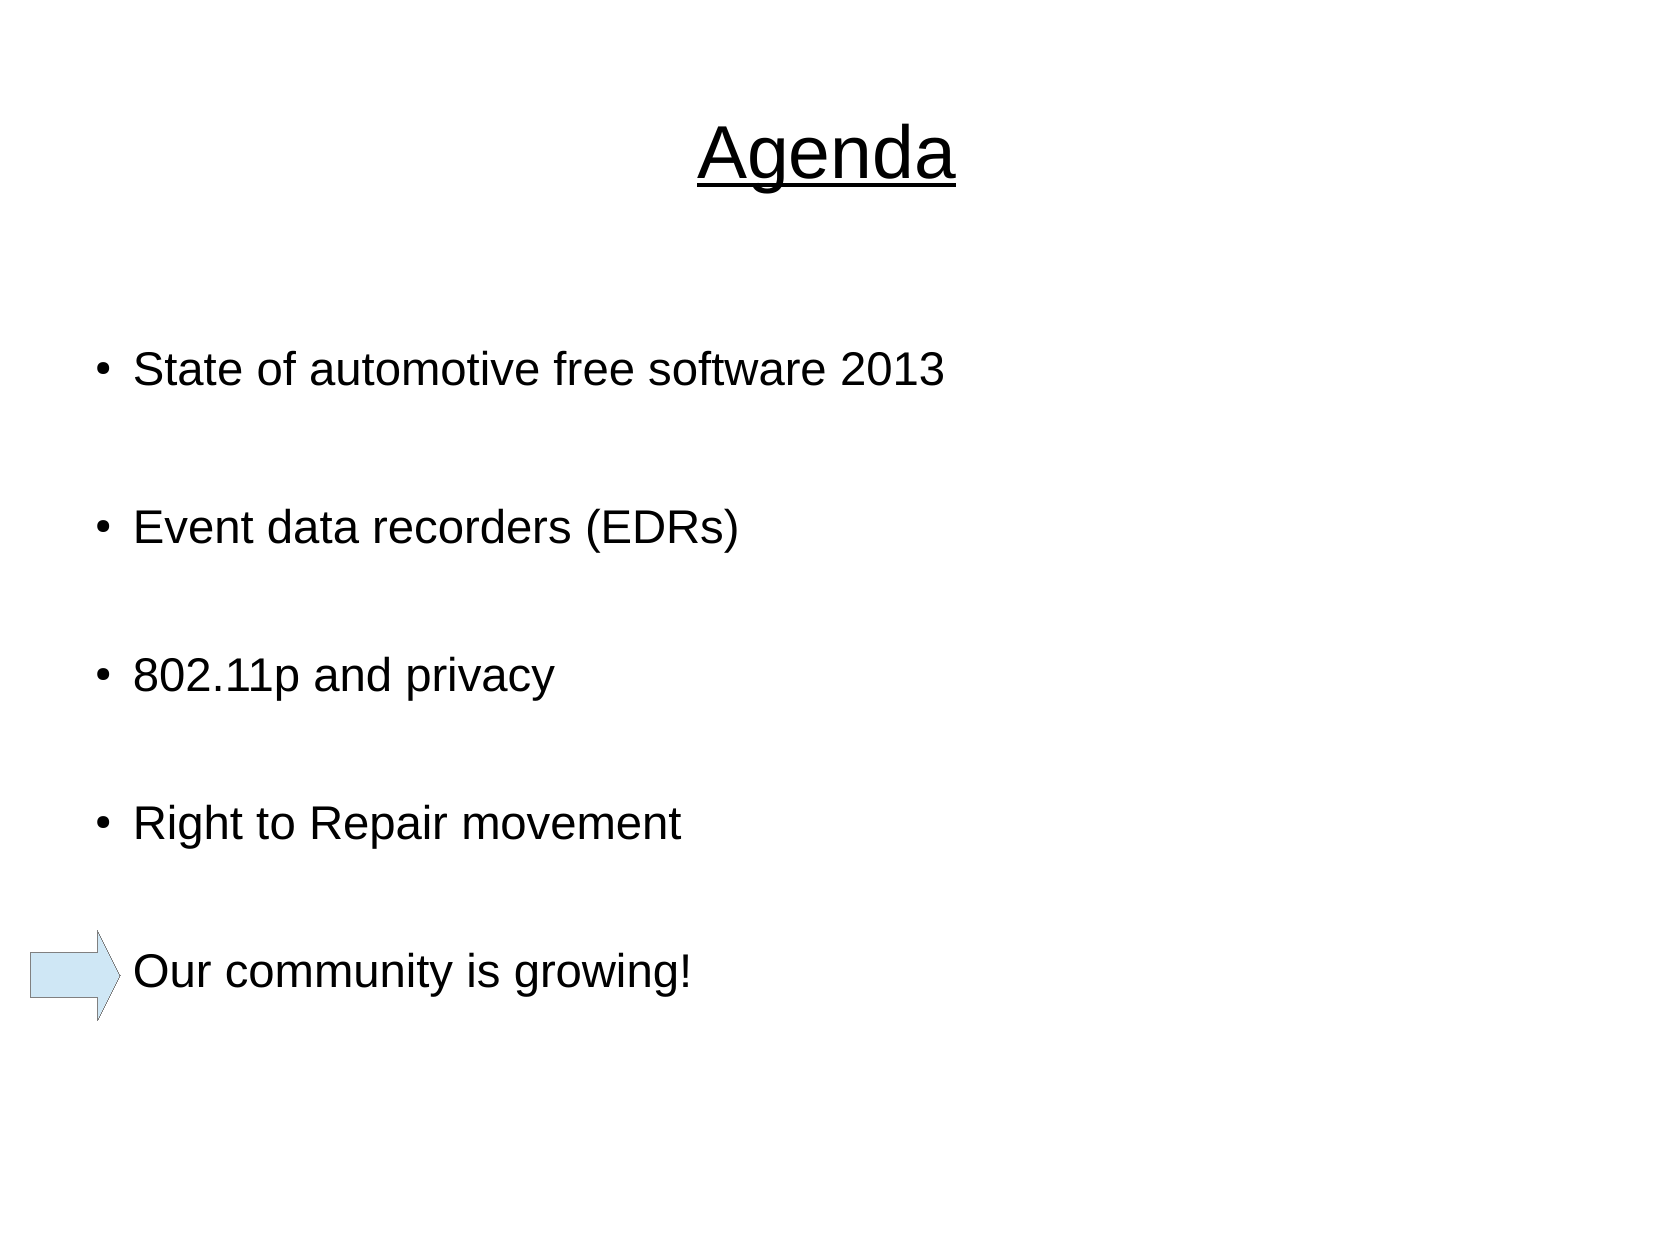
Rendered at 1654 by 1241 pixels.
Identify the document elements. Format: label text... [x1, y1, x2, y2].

title Agenda [82, 49, 1571, 257]
list State of automotive free software 2013 Event data recorders (EDRs) 802.11p and privacy Right to Repair movement Our community is growing! [82, 290, 1538, 1010]
text_box [30, 930, 121, 1021]
